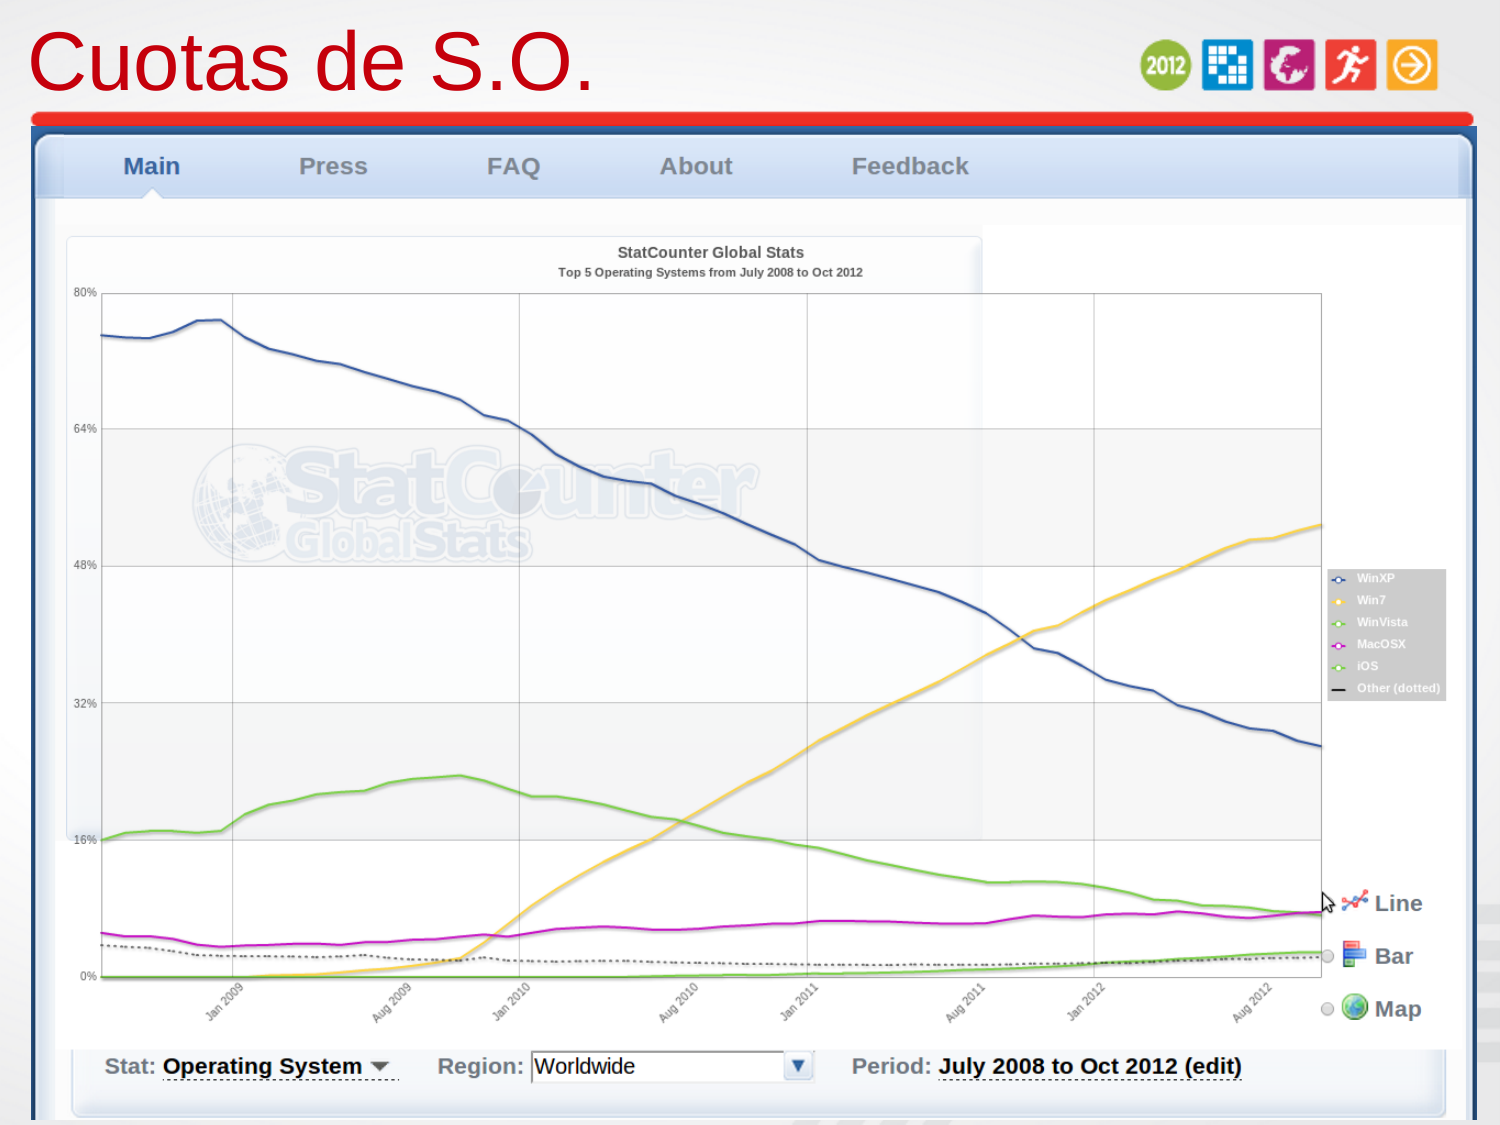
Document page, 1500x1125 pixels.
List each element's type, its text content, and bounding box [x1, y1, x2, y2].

picture [0, 0, 1500, 1125]
title Cuotas de S.O. [12, 0, 976, 121]
